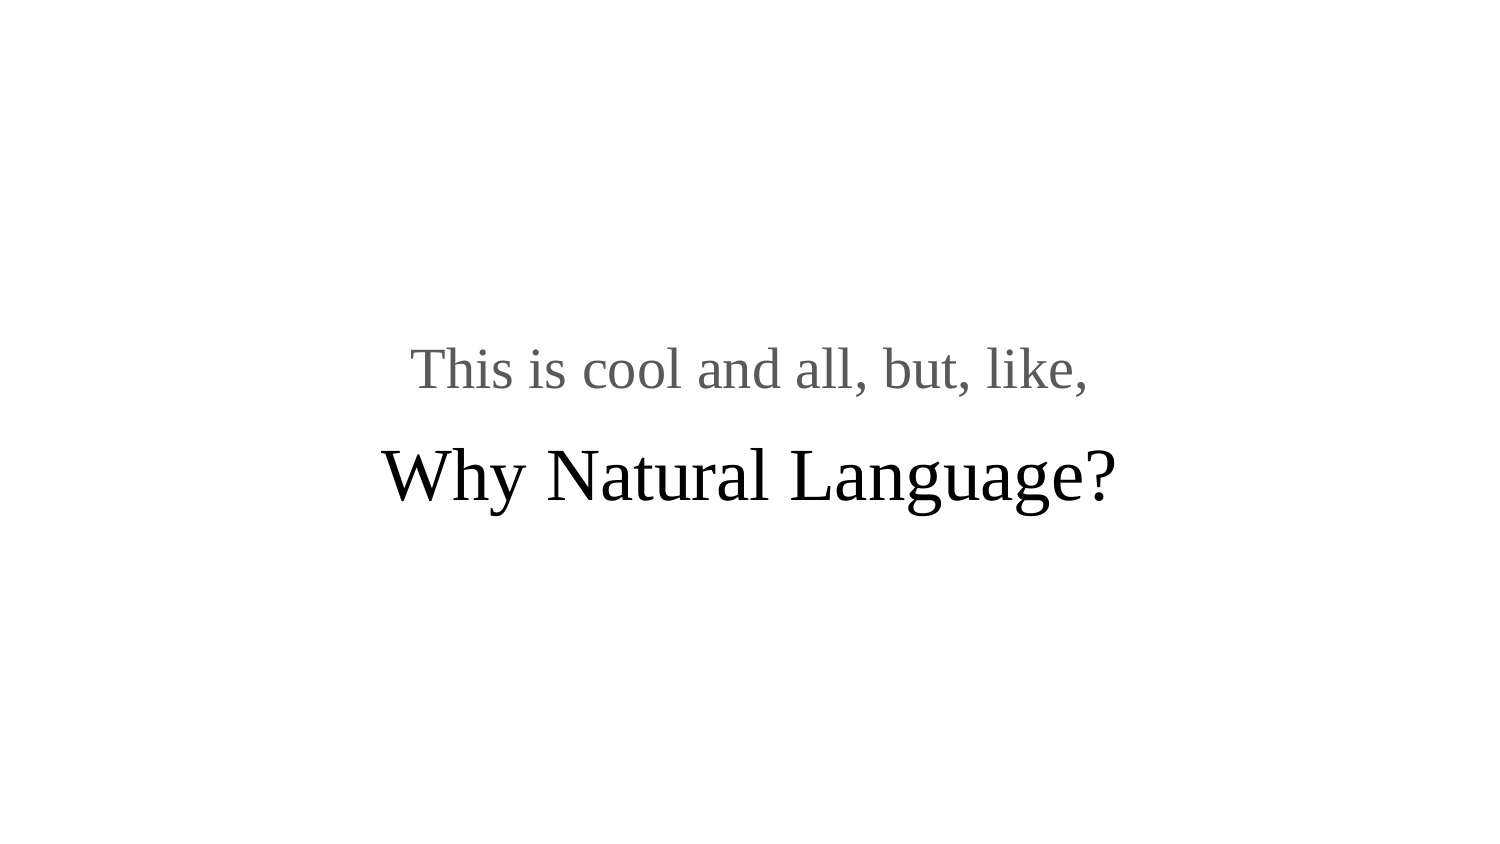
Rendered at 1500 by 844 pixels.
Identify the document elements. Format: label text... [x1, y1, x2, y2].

title Why Natural Language? [51, 402, 1449, 540]
subtitle This is cool and all, but, like, [51, 304, 1449, 402]
